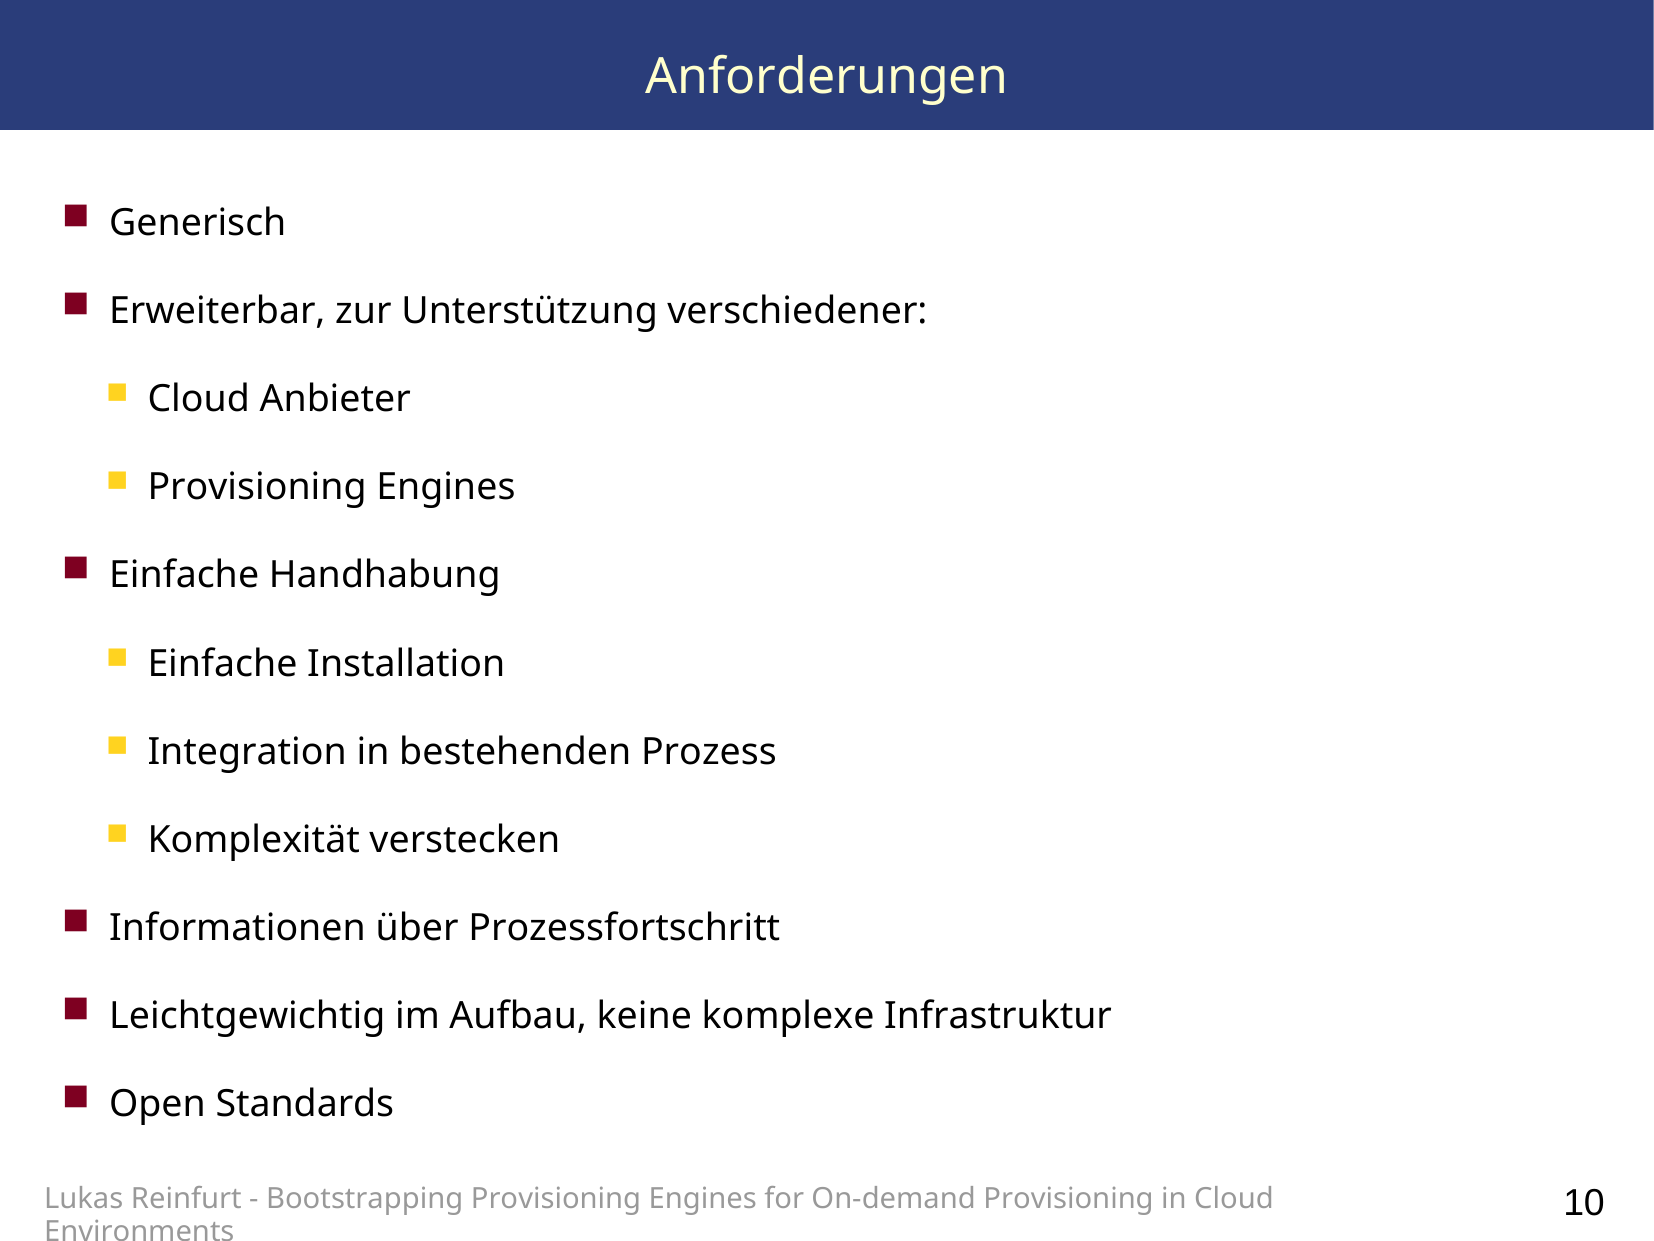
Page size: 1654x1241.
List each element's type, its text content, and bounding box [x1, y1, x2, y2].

title Anforderungen [23, 23, 1630, 119]
text_box Generisch Erweiterbar, zur Unterstützung verschiedener: Cloud Anbieter Provisioning Engines Einfache Handhabung Einfache Installation Integration in bestehenden Prozess Komplexität verstecken Informationen über Prozessfortschritt Leichtgewichtig im Aufbau, keine komplexe Infrastruktur Open Standards [47, 177, 1607, 1158]
